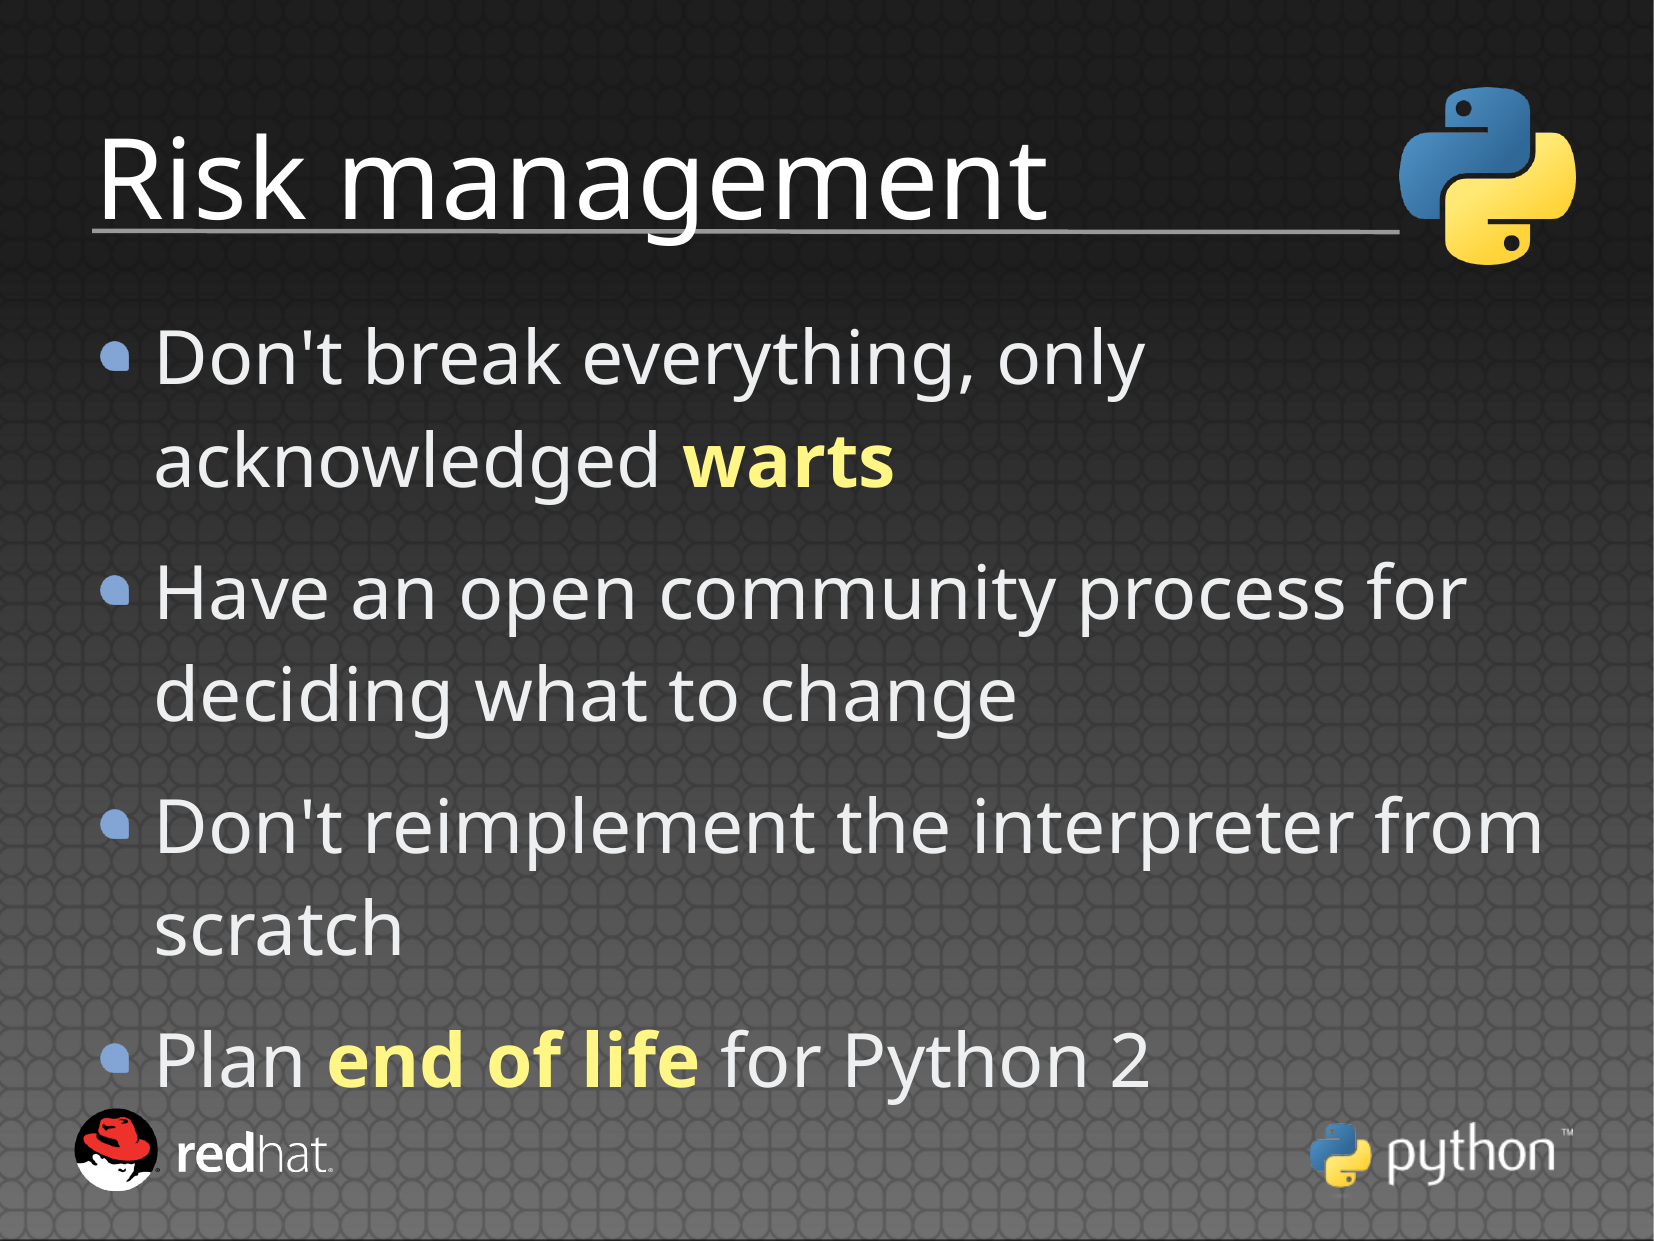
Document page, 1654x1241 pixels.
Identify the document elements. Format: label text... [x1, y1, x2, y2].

title Risk management [94, 100, 1426, 251]
picture [0, 0, 1654, 1241]
list Don't break everything, only acknowledged warts Have an open community process for deciding what to change Don't reimplement the interpreter from scratch Plan end of life for Python 2 [82, 304, 1571, 1045]
